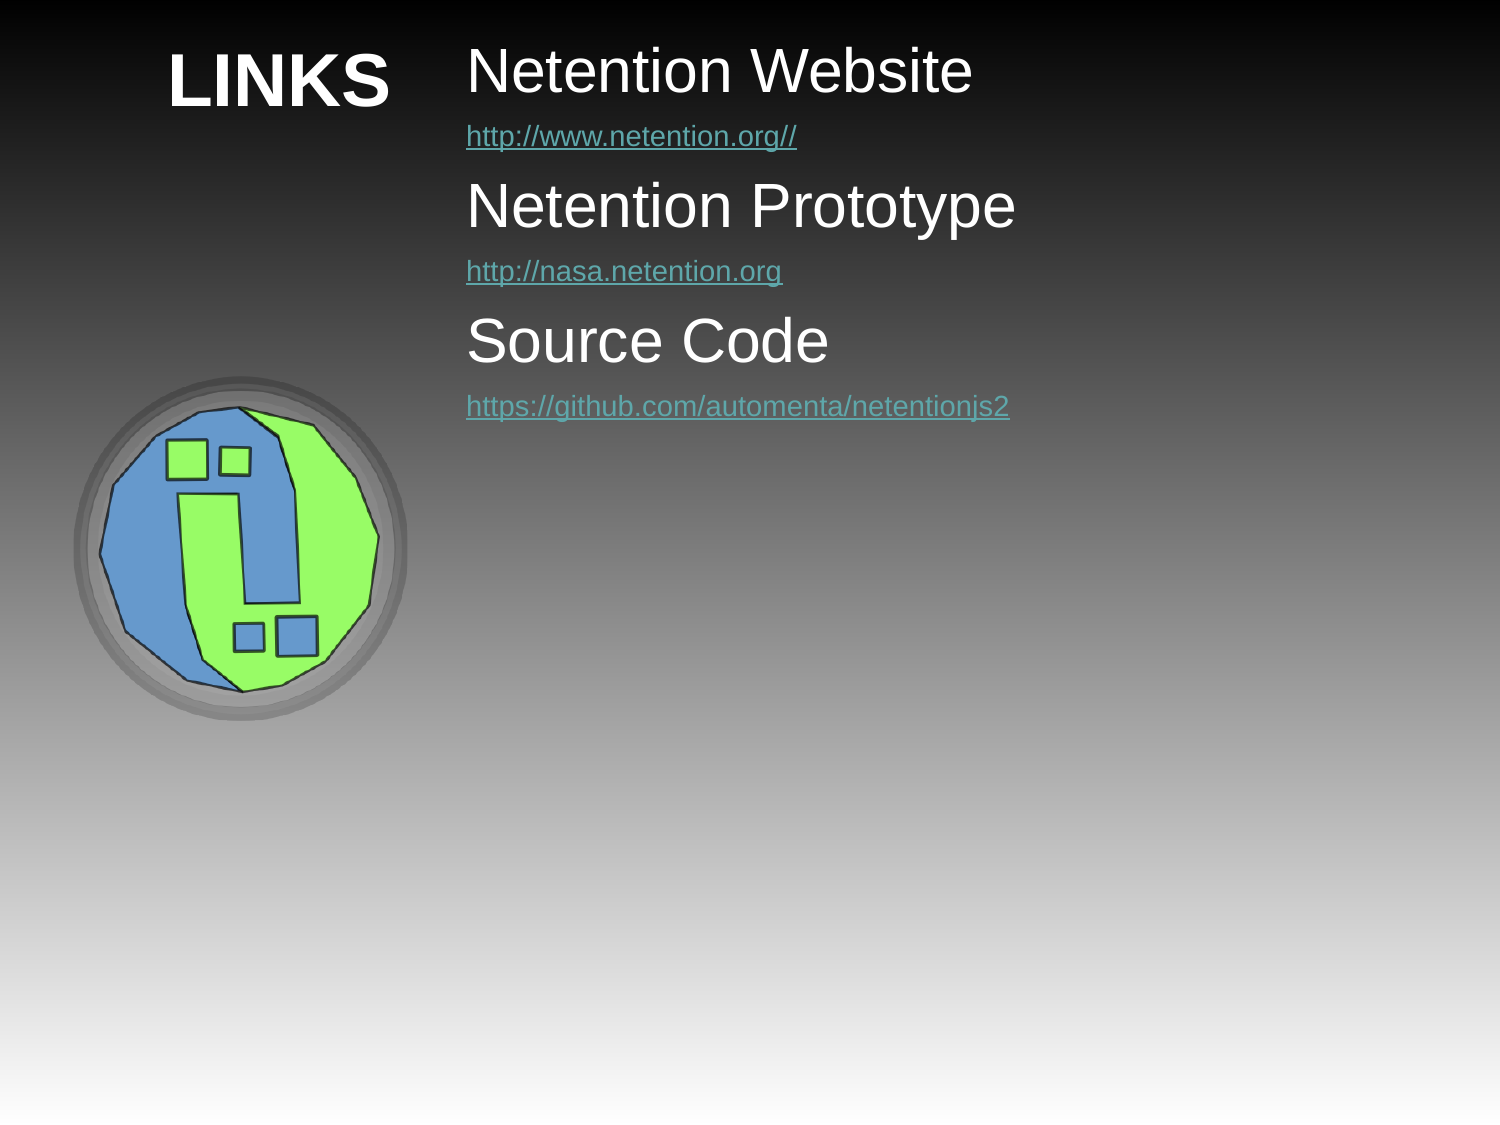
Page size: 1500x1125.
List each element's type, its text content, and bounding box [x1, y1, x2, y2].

list Netention Website http://www.netention.org// Netention Prototype http://nasa.netention.org Source Code https://github.com/automenta/netentionjs2 [450, 14, 1499, 830]
title LINKS [114, 14, 450, 137]
text_box [73, 376, 408, 721]
